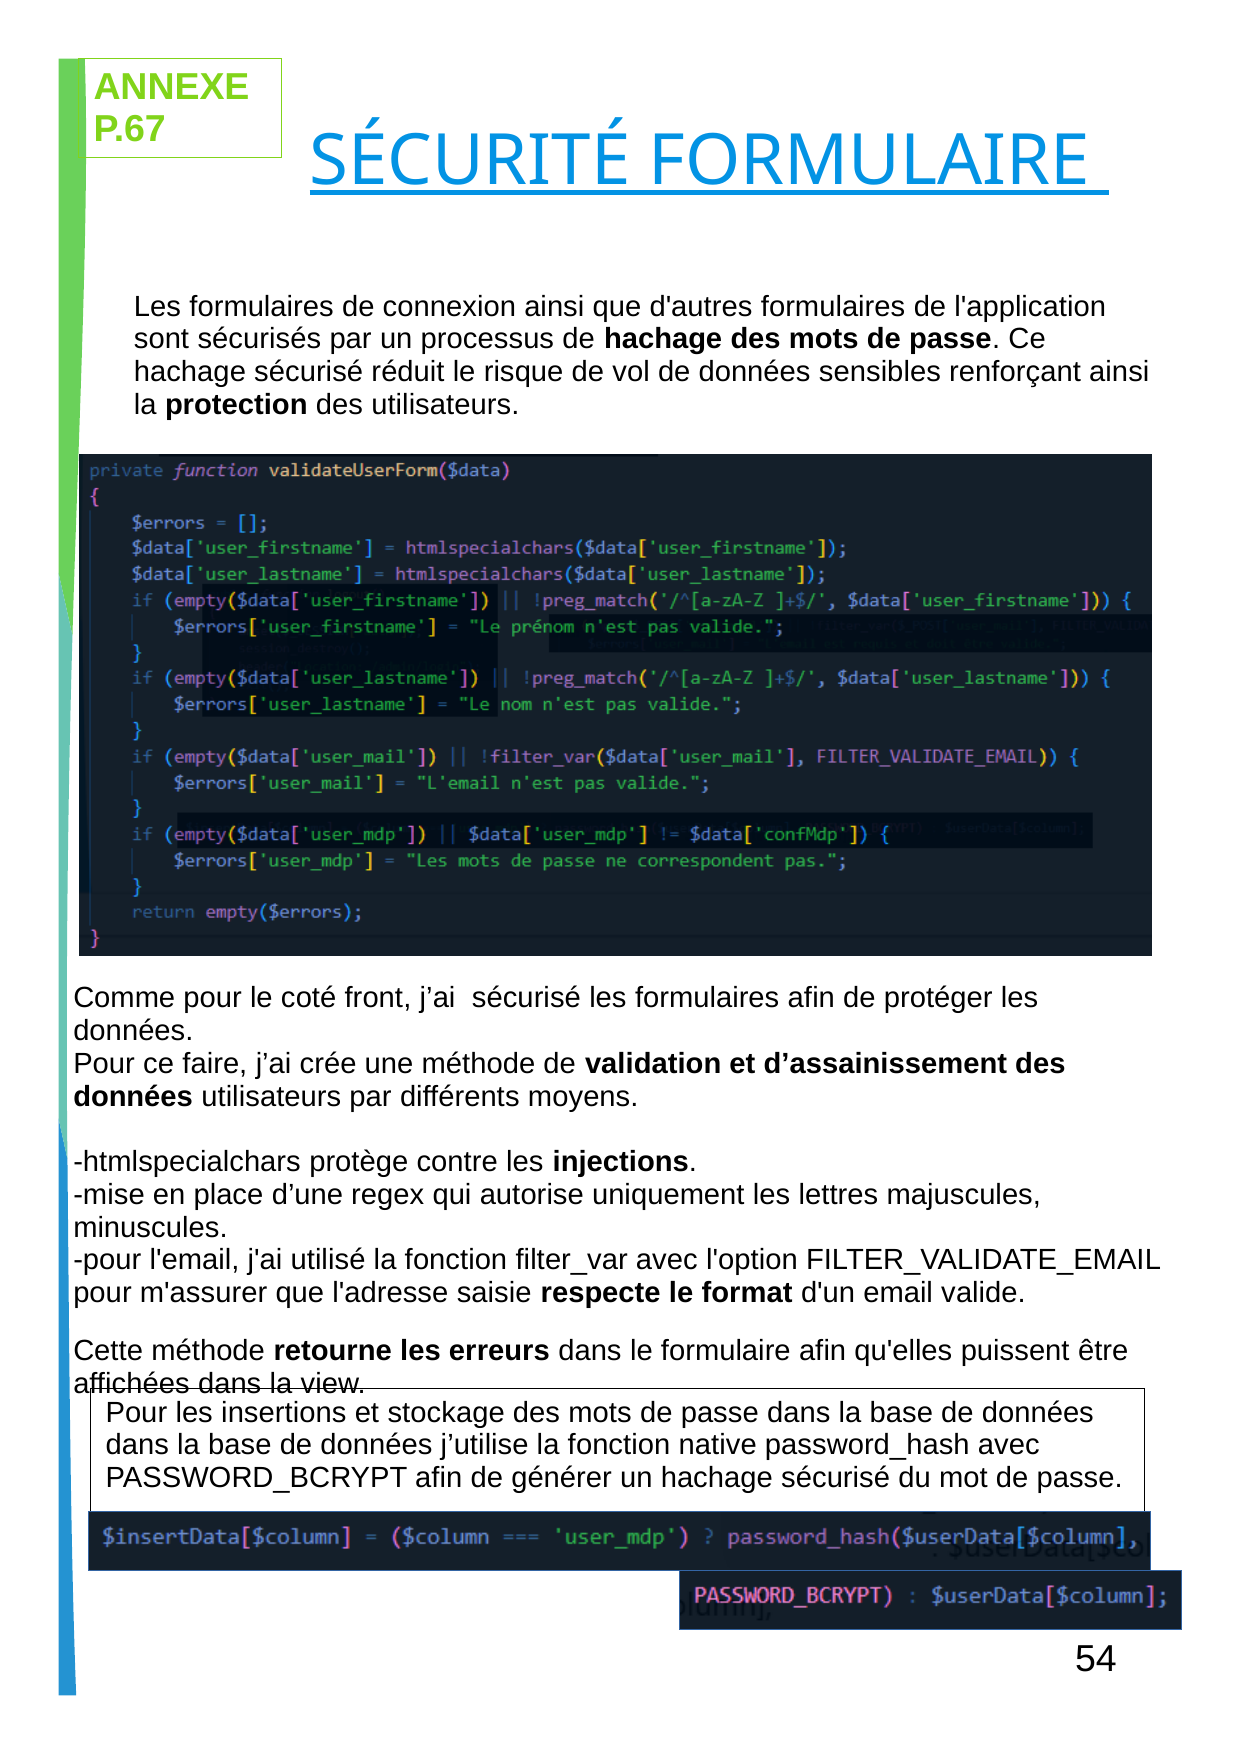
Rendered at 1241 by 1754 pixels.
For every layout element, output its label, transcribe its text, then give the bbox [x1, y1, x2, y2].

text_box ANNEXE P.67 [78, 58, 282, 158]
text_box <numéro> [1060, 1630, 1241, 1754]
picture [79, 454, 1152, 956]
text_box Comme pour le coté front, j’ai sécurisé les formulaires afin de protéger les données. Pour ce faire, j’ai crée une méthode de validation et d’assainissement des données utilisateurs par différents moyens. -htmlspecialchars protège contre les injections. -mise en place d’une regex qui autorise uniquement les lettres majuscules, minuscules. -pour l'email, j'ai utilisé la fonction filter_var avec l'option FILTER_VALIDATE_EMAIL pour m'assurer que l'adresse saisie respecte le format d'un email valide. Cette méthode retourne les erreurs dans le formulaire afin qu'elles puissent être affichées dans la view. [58, 973, 1182, 1424]
text_box Les formulaires de connexion ainsi que d'autres formulaires de l'application sont sécurisés par un processus de hachage des mots de passe. Ce hachage sécurisé réduit le risque de vol de données sensibles renforçant ainsi la protection des utilisateurs. [119, 282, 1173, 455]
text_box Pour les insertions et stockage des mots de passe dans la base de données dans la base de données j’utilise la fonction native password_hash avec PASSWORD_BCRYPT afin de générer un hachage sécurisé du mot de passe. [90, 1388, 1145, 1511]
text_box SÉCURITÉ FORMULAIRE [294, 101, 1211, 310]
picture [88, 1511, 1182, 1630]
